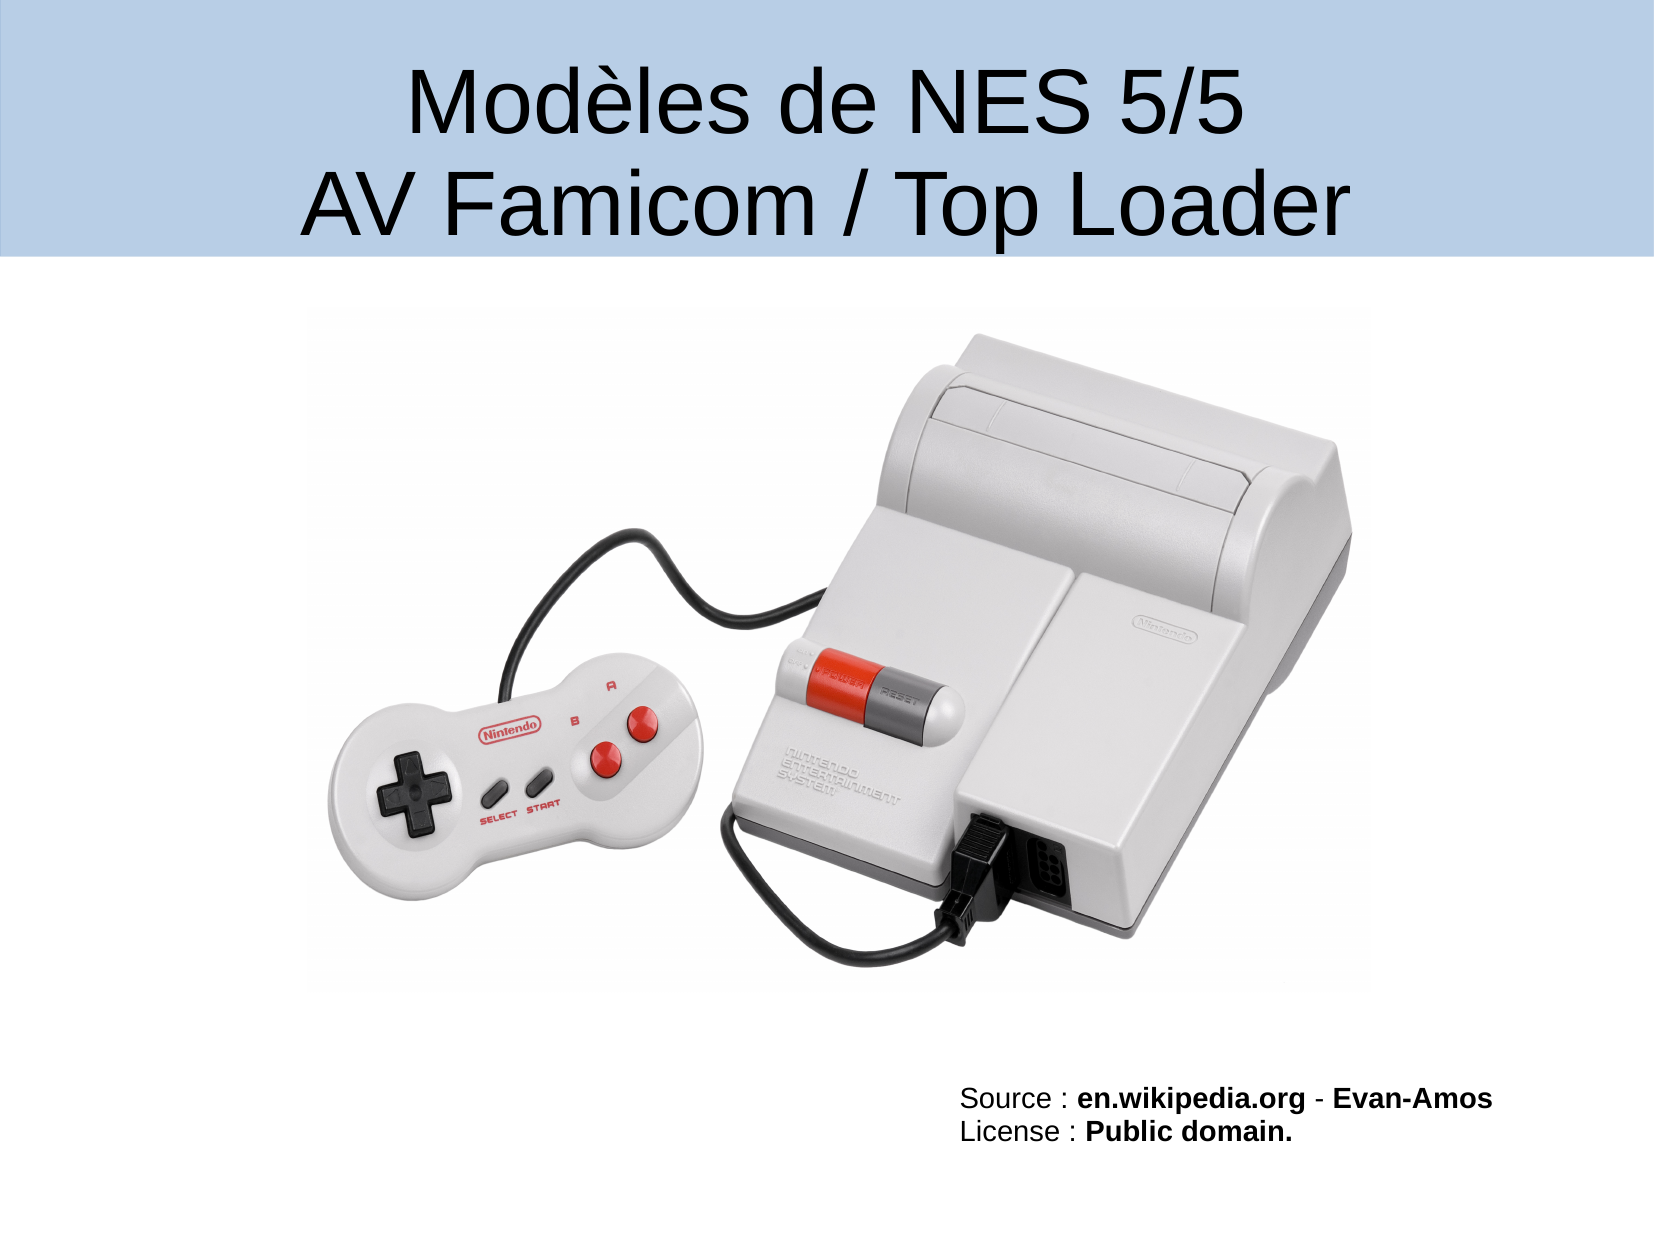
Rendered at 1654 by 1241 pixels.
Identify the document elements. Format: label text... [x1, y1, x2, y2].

text_box Source : en.wikipedia.org - Evan-Amos License : Public domain. [944, 1074, 1612, 1193]
picture [307, 307, 1371, 993]
title Modèles de NES 5/5 AV Famicom / Top Loader [82, 49, 1571, 257]
